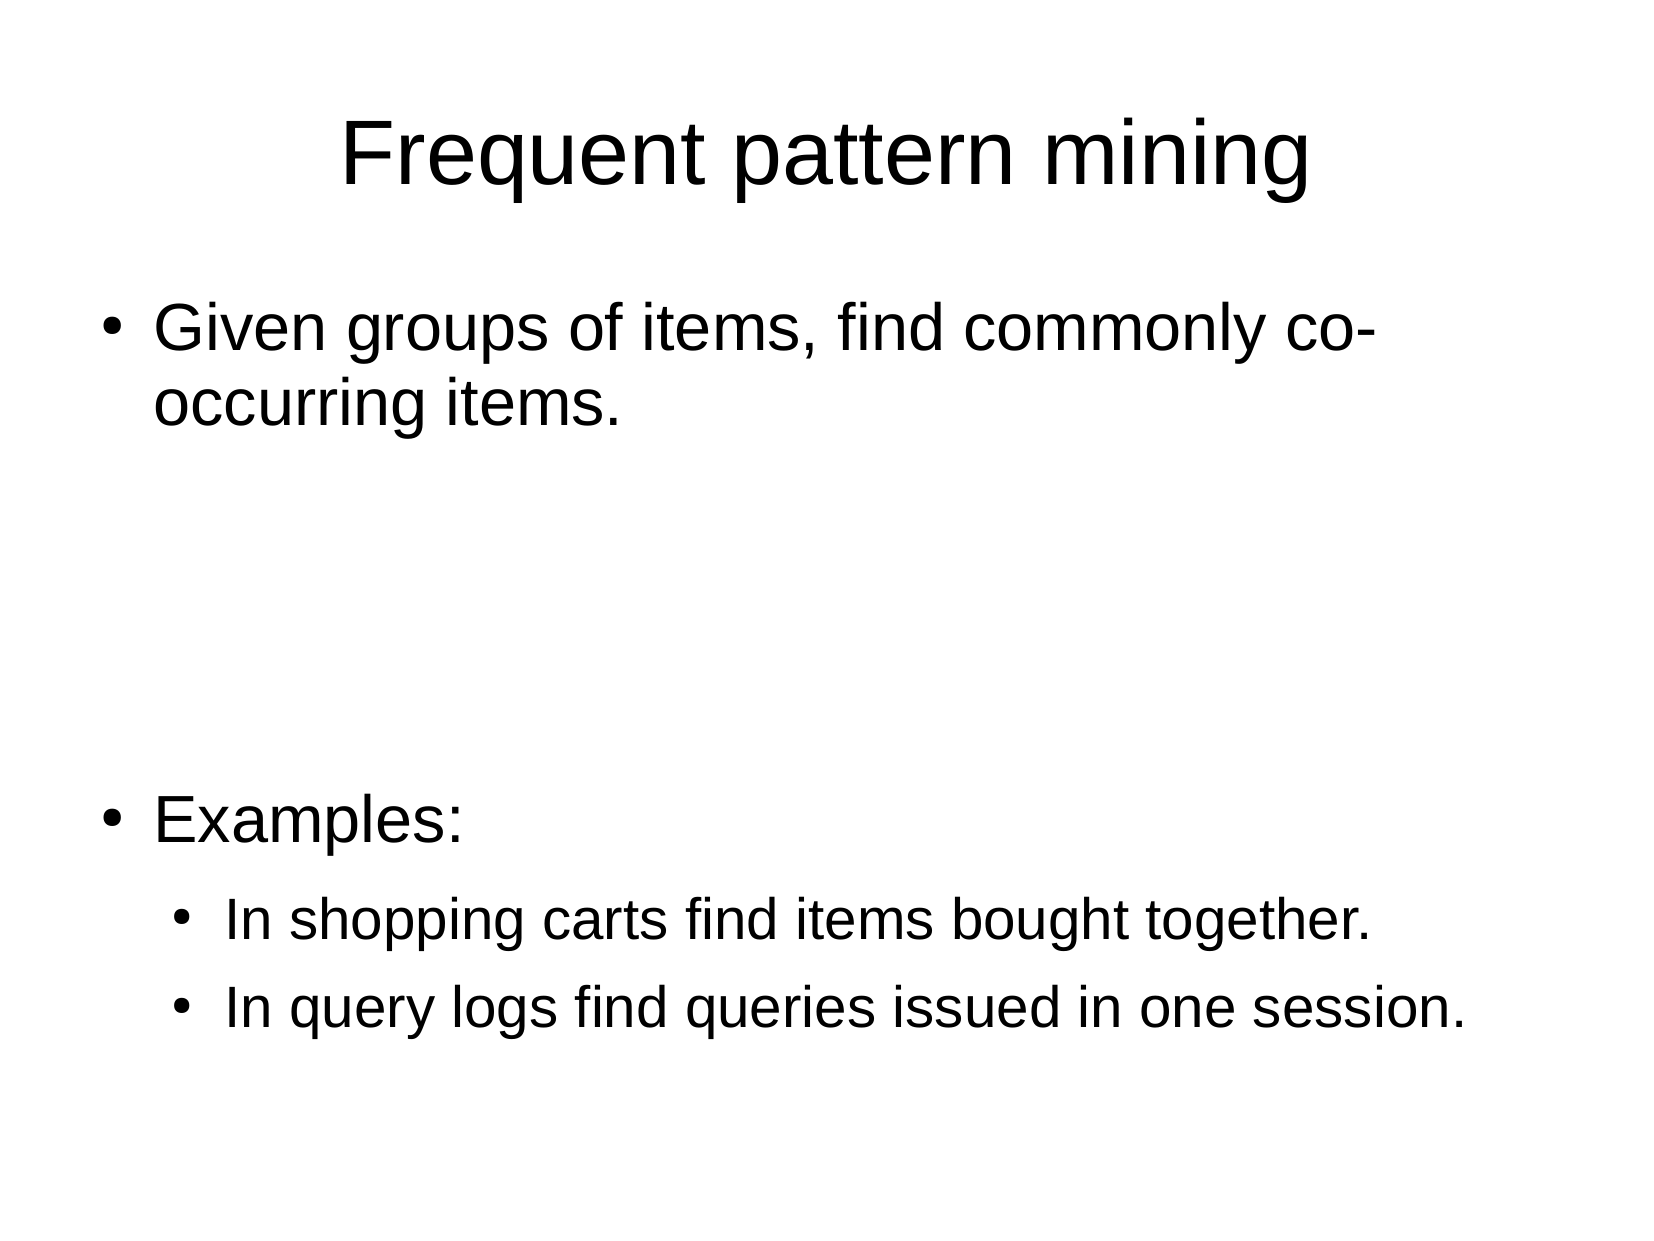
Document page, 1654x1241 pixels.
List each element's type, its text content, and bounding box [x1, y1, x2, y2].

list Given groups of items, find commonly co-occurring items. Examples: In shopping carts find items bought together. In query logs find queries issued in one session. [82, 290, 1571, 1094]
title Frequent pattern mining [82, 56, 1571, 250]
